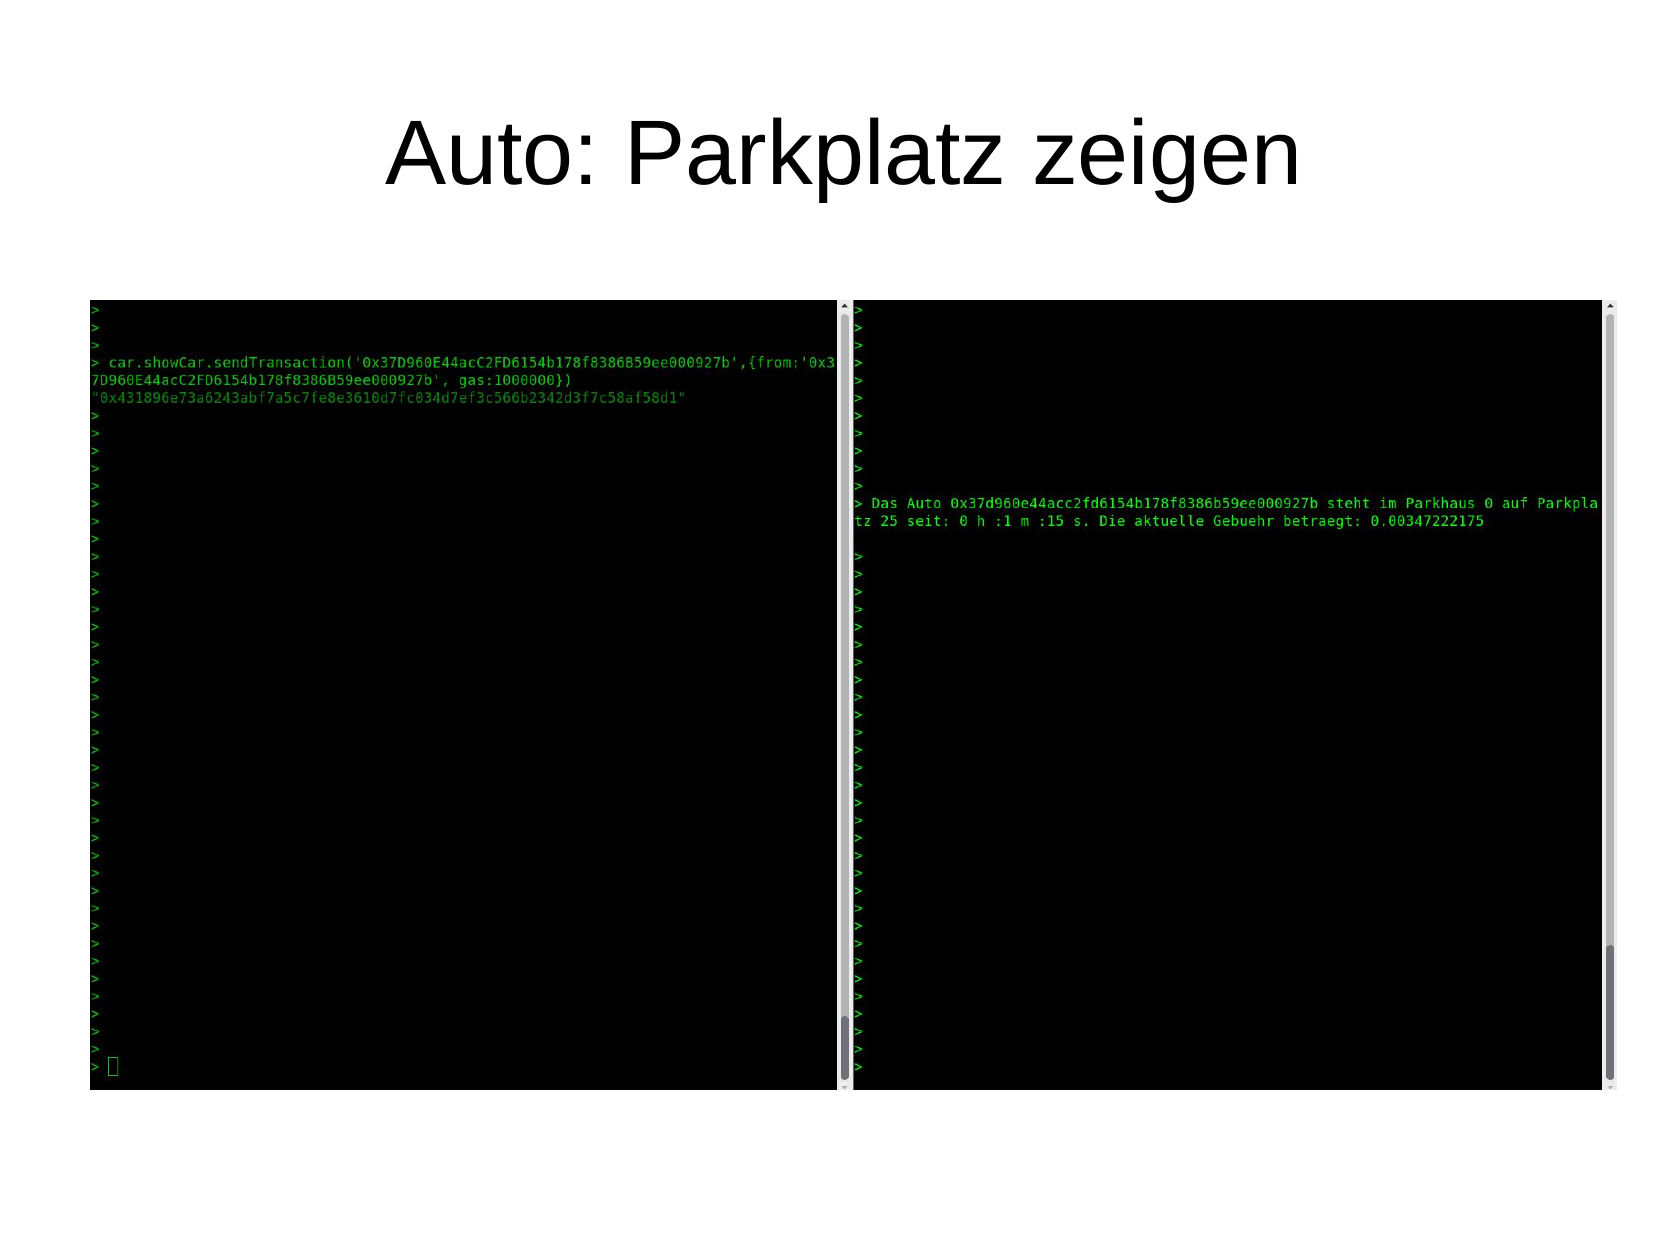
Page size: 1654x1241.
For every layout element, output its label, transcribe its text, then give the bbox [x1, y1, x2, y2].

title Auto: Parkplatz zeigen [82, 49, 1571, 257]
picture [90, 300, 1617, 1090]
